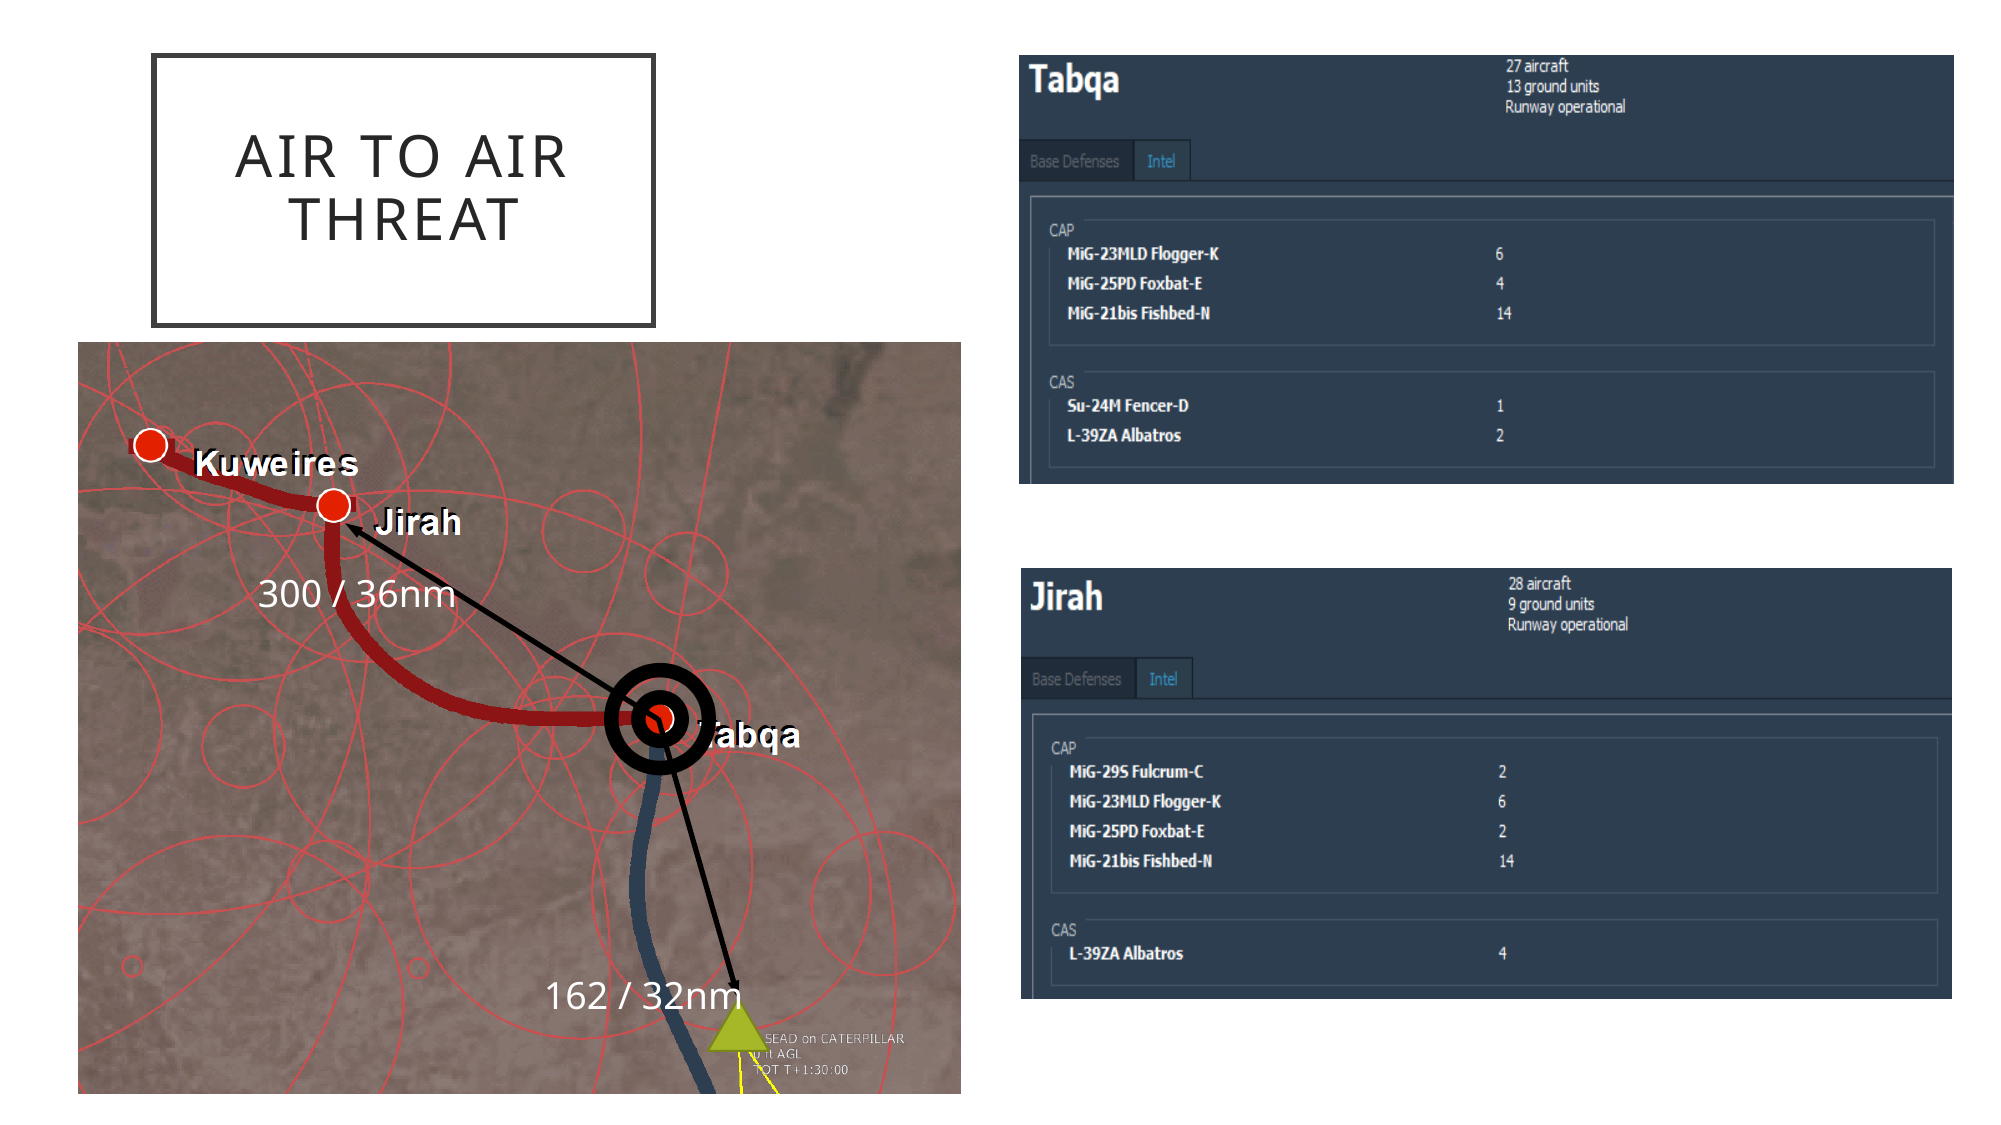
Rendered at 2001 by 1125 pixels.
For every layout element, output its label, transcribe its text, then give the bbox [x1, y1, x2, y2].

text_box 162 / 32nm [528, 964, 734, 1025]
title AIR to air threat [154, 55, 654, 326]
picture [78, 342, 961, 1094]
text_box 300 / 36nm [242, 562, 448, 624]
text_box [707, 1000, 770, 1051]
picture [1021, 568, 1952, 999]
picture [1019, 55, 1954, 484]
